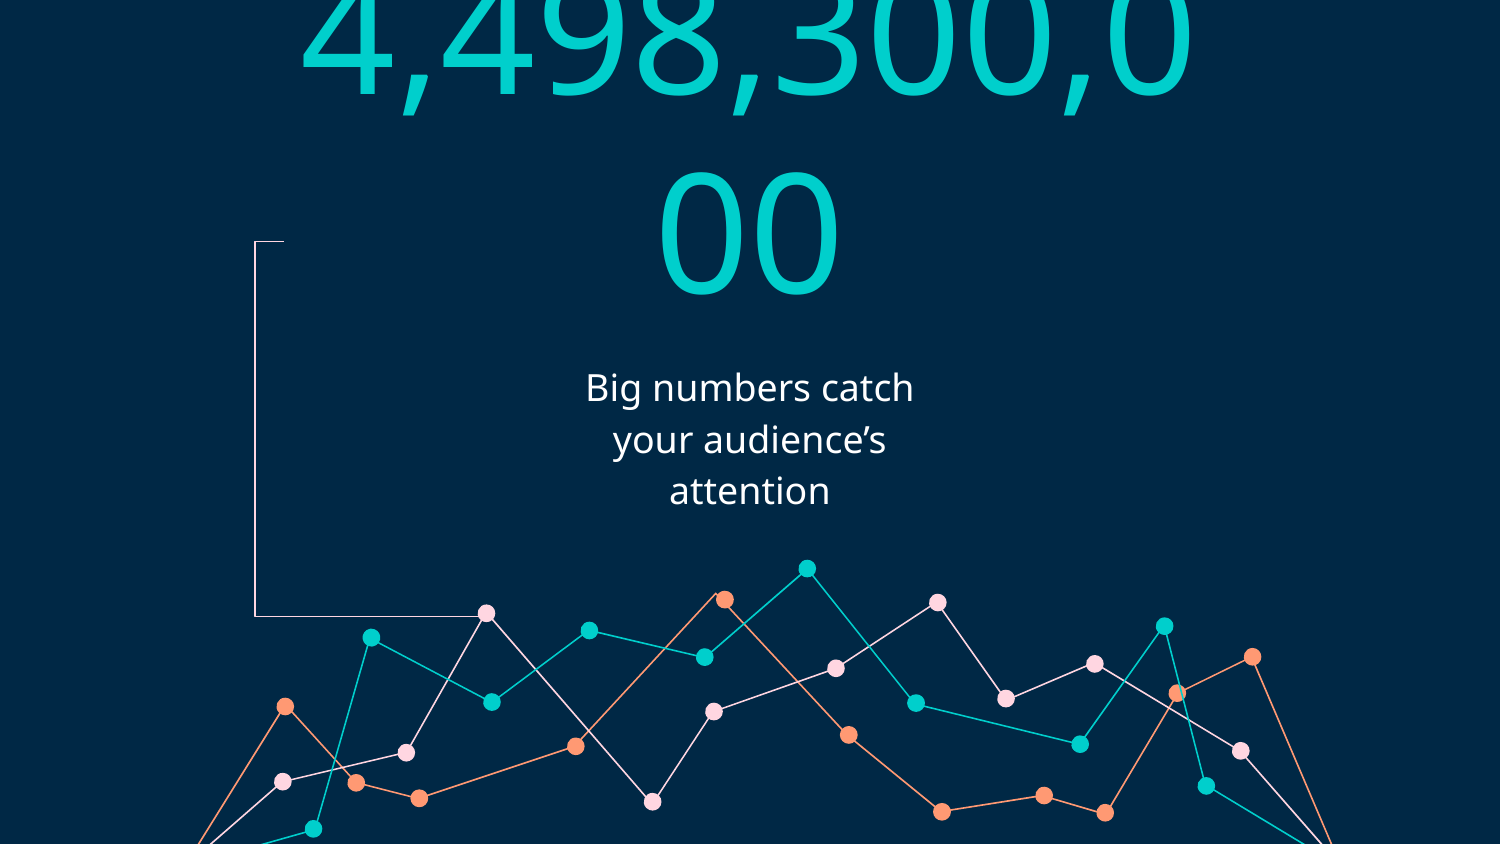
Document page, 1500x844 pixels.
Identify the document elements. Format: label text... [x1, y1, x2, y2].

title 4,498,300,000 [284, 140, 1216, 343]
list Big numbers catch your audience’s attention [526, 342, 974, 460]
